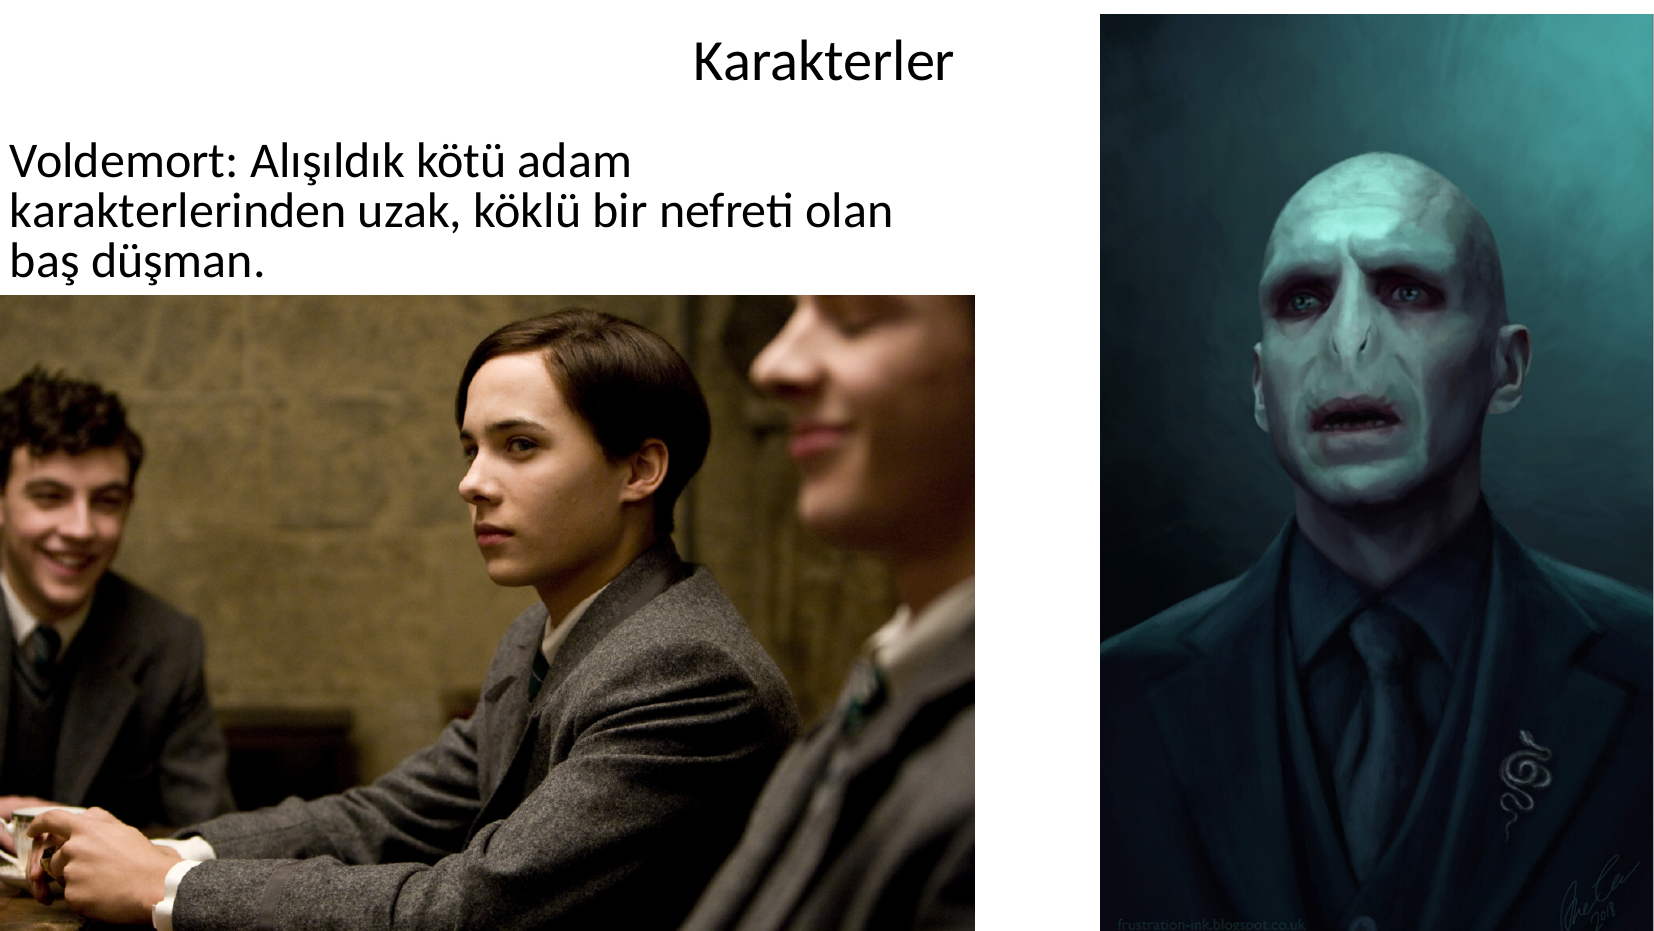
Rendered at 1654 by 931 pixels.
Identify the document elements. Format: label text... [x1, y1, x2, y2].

picture [1100, 14, 1654, 931]
picture [0, 295, 975, 931]
text_box Karakterler [679, 29, 971, 103]
text_box Voldemort: Alışıldık kötü adam karakterlerinden uzak, köklü bir nefreti olan baş düşman. [0, 132, 941, 295]
